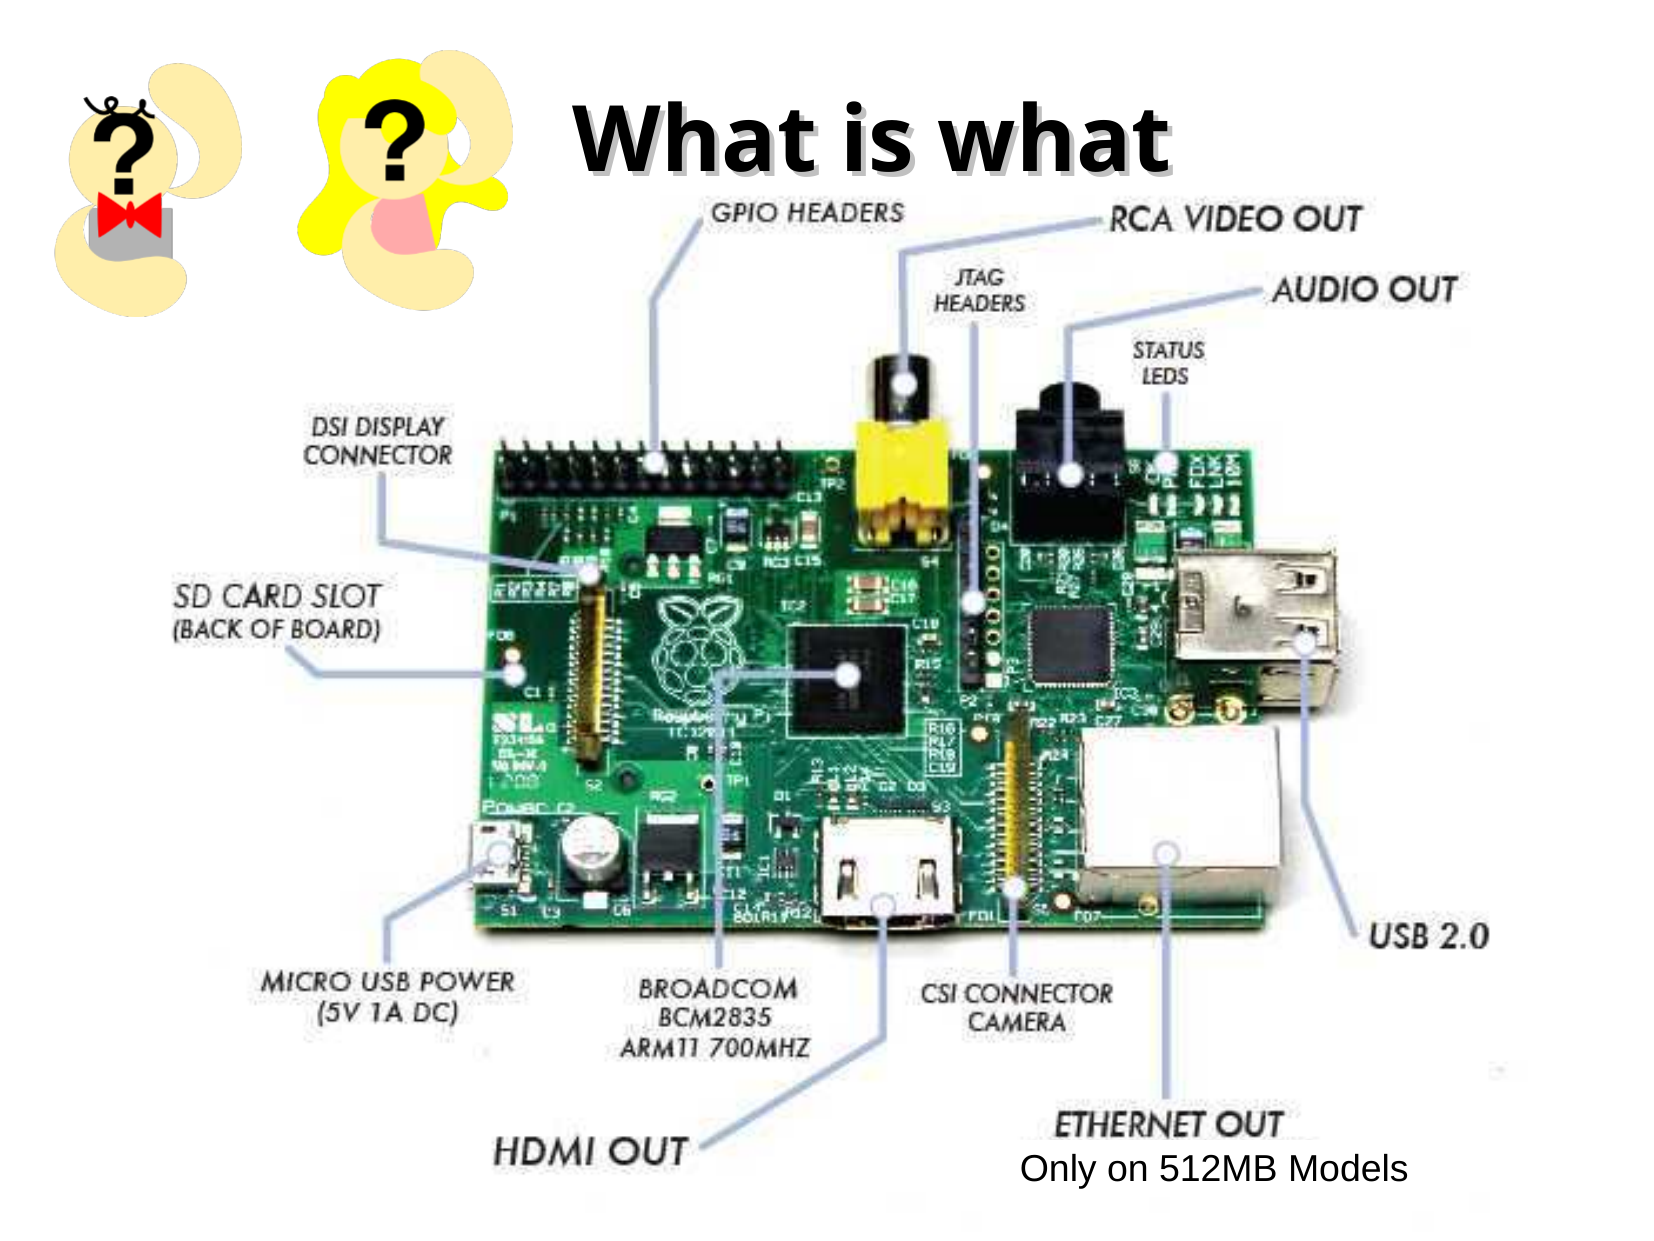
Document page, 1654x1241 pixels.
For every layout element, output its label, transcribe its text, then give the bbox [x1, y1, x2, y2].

title What is what [520, 32, 1593, 241]
picture [30, 32, 1546, 1241]
text_box Only on 512MB Models [1005, 1140, 1426, 1197]
